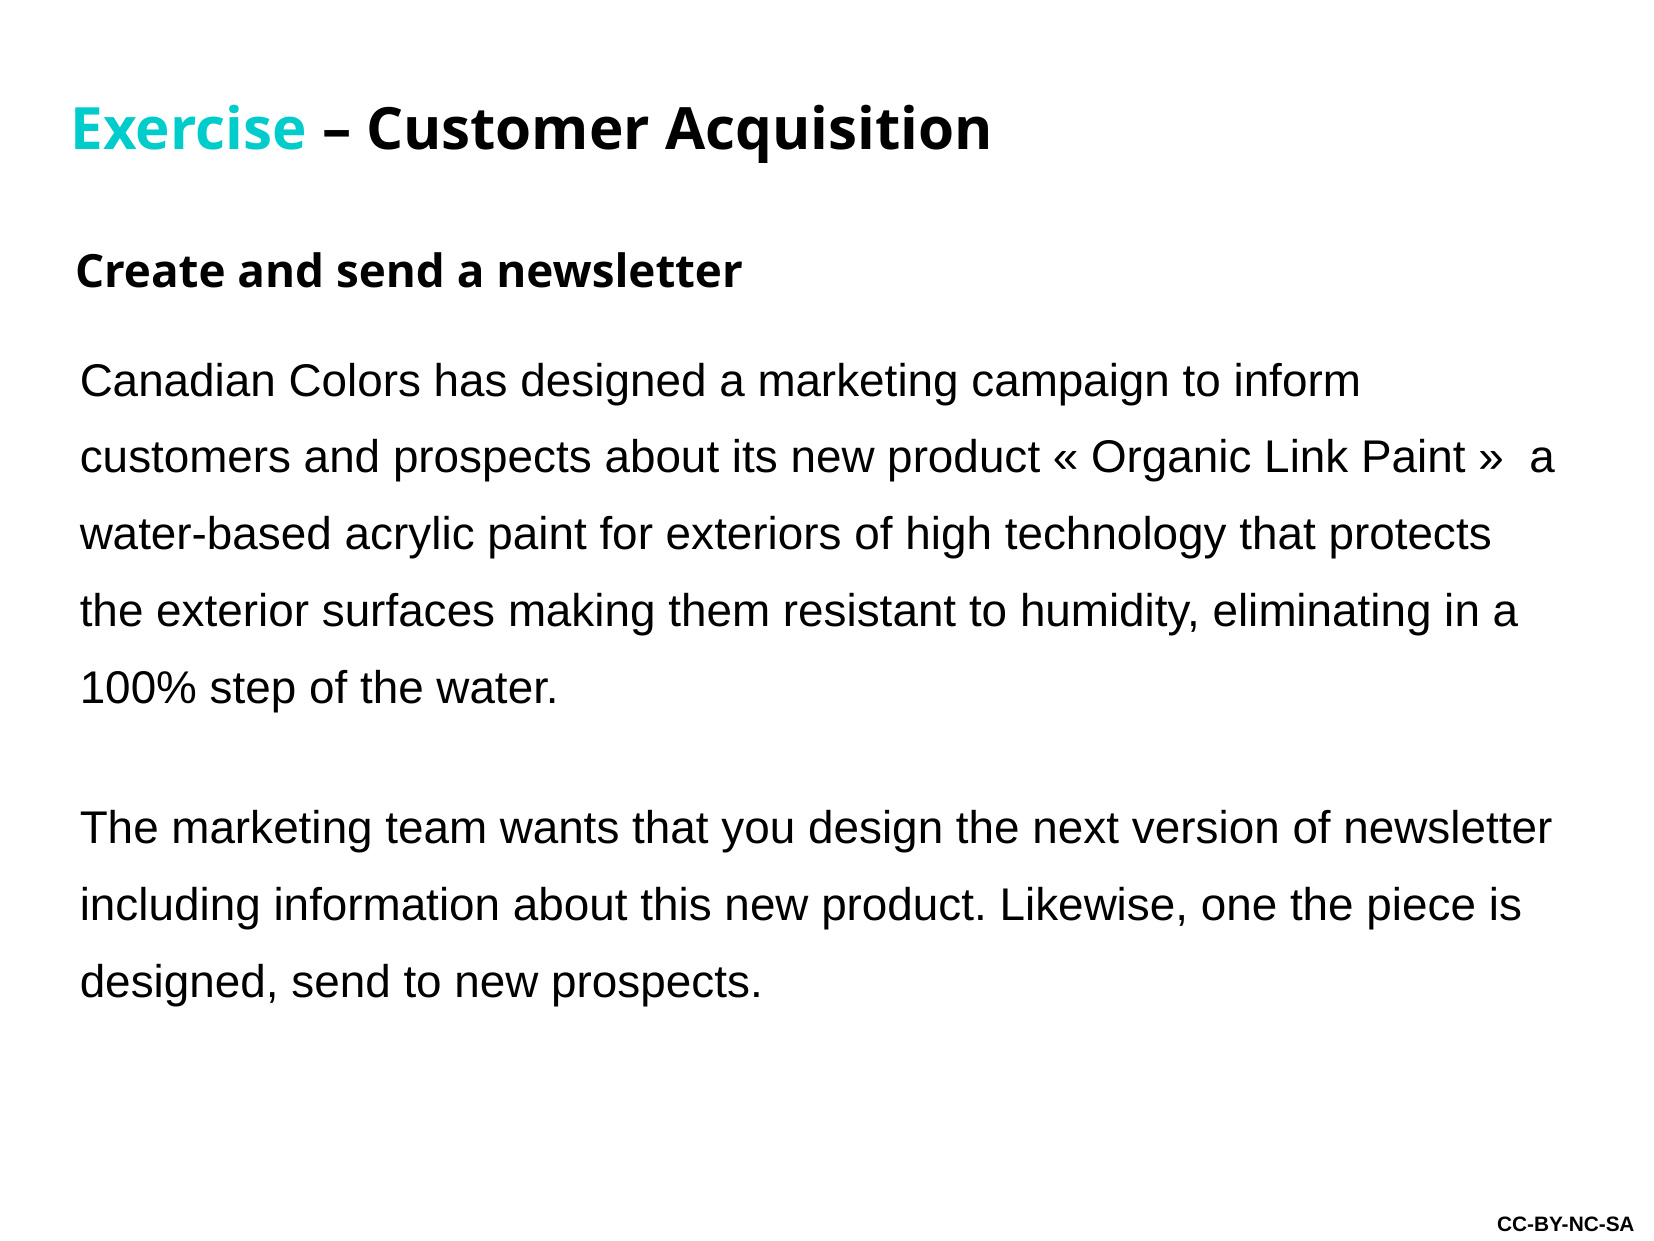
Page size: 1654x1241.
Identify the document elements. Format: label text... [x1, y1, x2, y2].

text_box Canadian Colors has designed a marketing campaign to inform customers and prospects about its new product « Organic Link Paint » a water-based acrylic paint for exteriors of high technology that protects the exterior surfaces making them resistant to humidity, eliminating in a 100% step of the water. The marketing team wants that you design the next version of newsletter including information about this new product. Likewise, one the piece is designed, send to new prospects. [64, 321, 1583, 1052]
text_box CC-BY-NC-SA [1482, 1204, 1654, 1241]
title Exercise – Customer Acquisition [70, 23, 1560, 231]
text_box Create and send a newsletter [74, 221, 969, 309]
